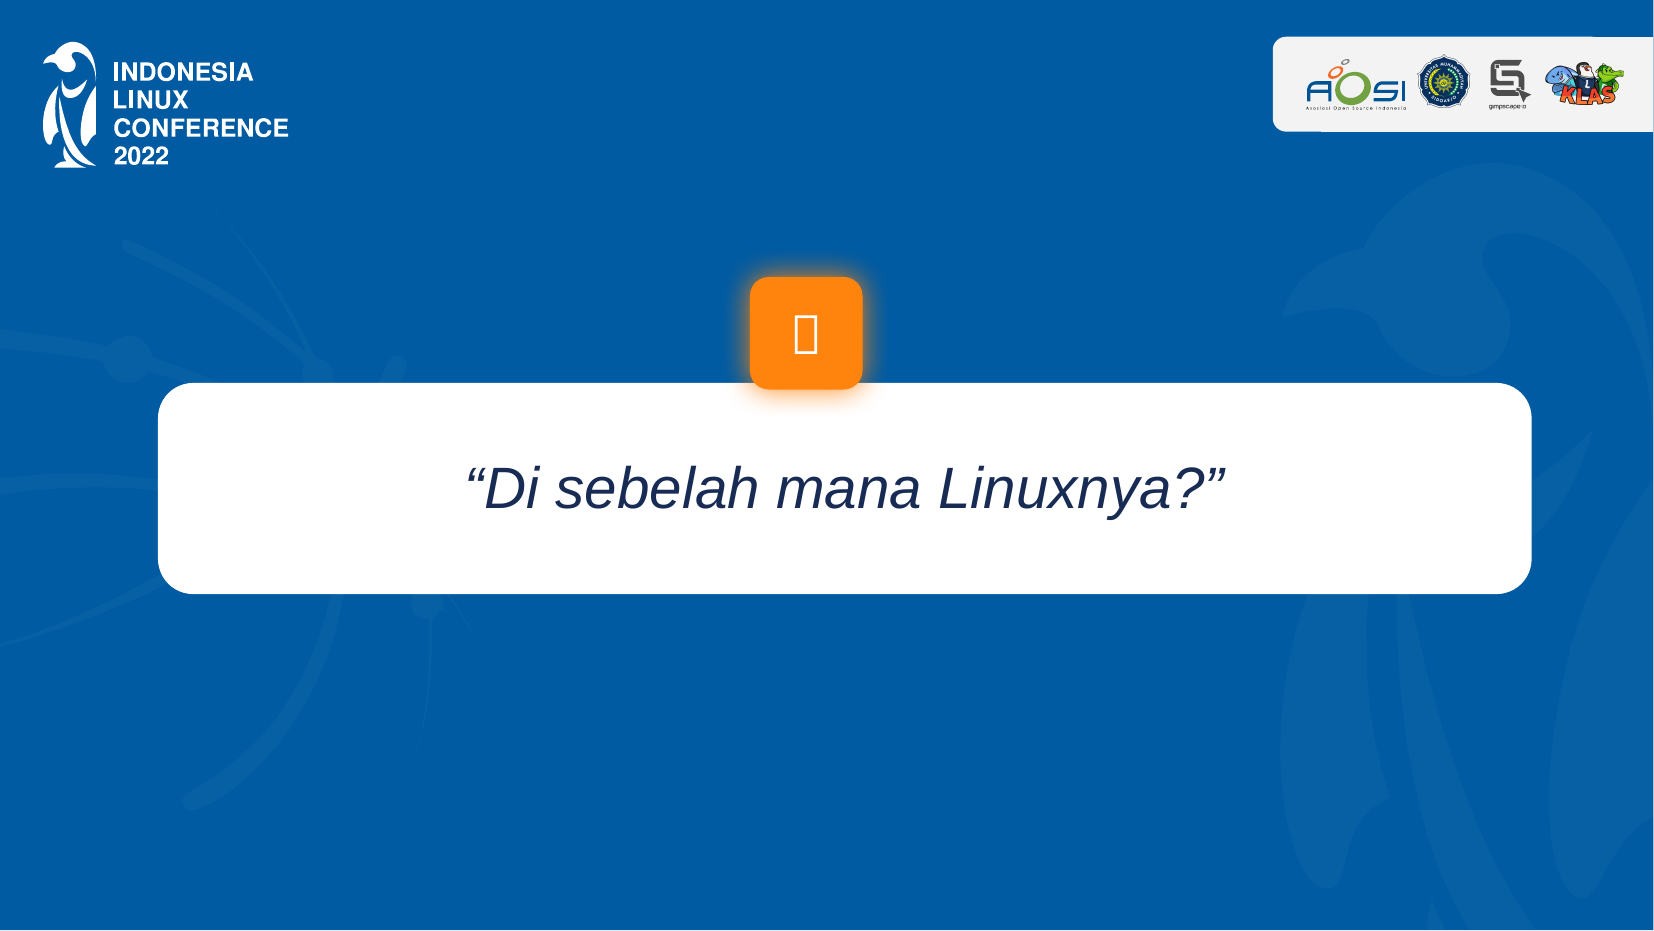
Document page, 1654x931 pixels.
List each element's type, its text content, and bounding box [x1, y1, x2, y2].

picture [1417, 54, 1471, 108]
picture [1545, 62, 1624, 105]
text_box  [749, 276, 863, 390]
text_box “Di sebelah mana Linuxnya?” [157, 382, 1532, 595]
